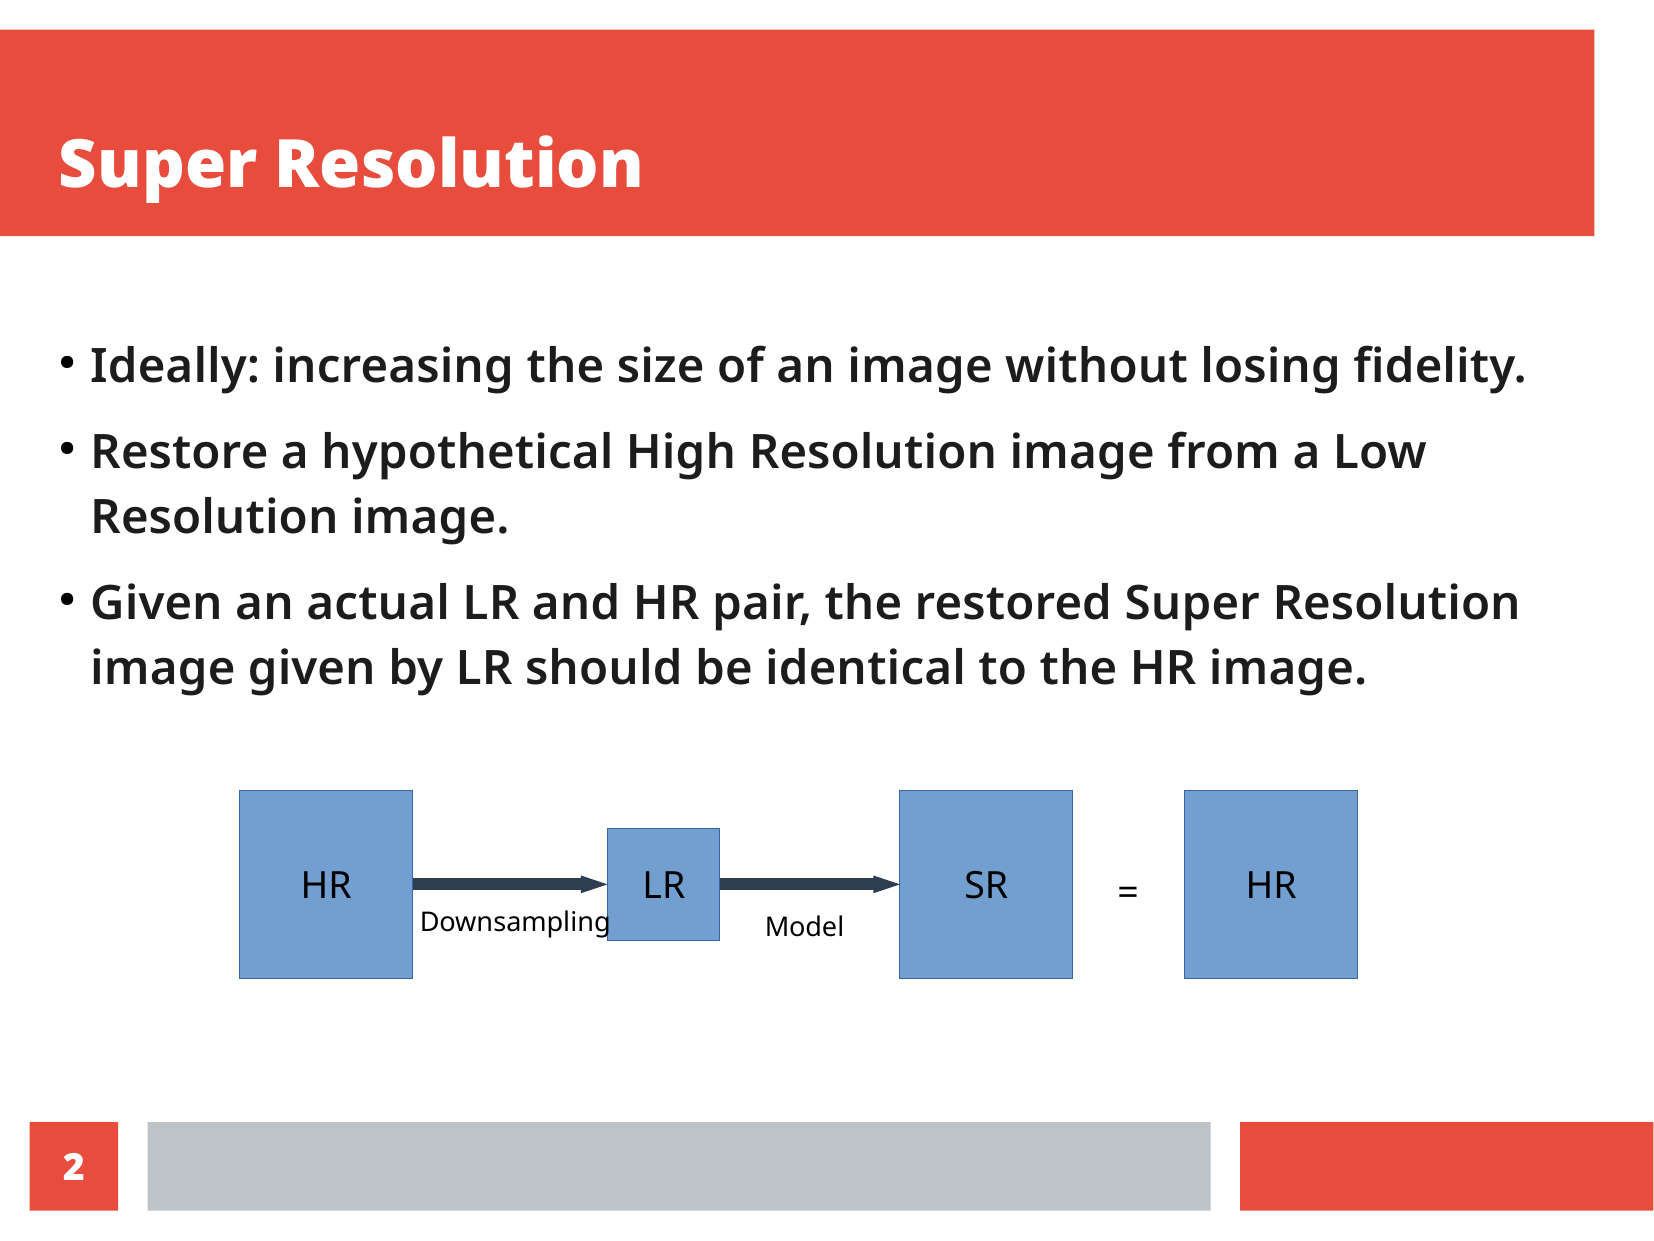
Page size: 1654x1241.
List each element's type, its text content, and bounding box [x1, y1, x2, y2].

text_box = [1102, 858, 1171, 900]
text_box HR [1184, 790, 1358, 900]
list Ideally: increasing the size of an image without losing fidelity. Restore a hypothetical High Resolution image from a Low Resolution image. Given an actual LR and HR pair, the restored Super Resolution image given by LR should be identical to the HR image. [59, 294, 1565, 736]
text_box SR [899, 790, 1073, 900]
text_box LR [669, 874, 679, 884]
title Super Resolution [59, 59, 1595, 207]
text_box Downsampling [405, 895, 691, 994]
text_box Model [750, 900, 1366, 1036]
text_box HR [239, 790, 413, 979]
text_box LR [669, 887, 679, 895]
text_box LR [607, 828, 720, 941]
